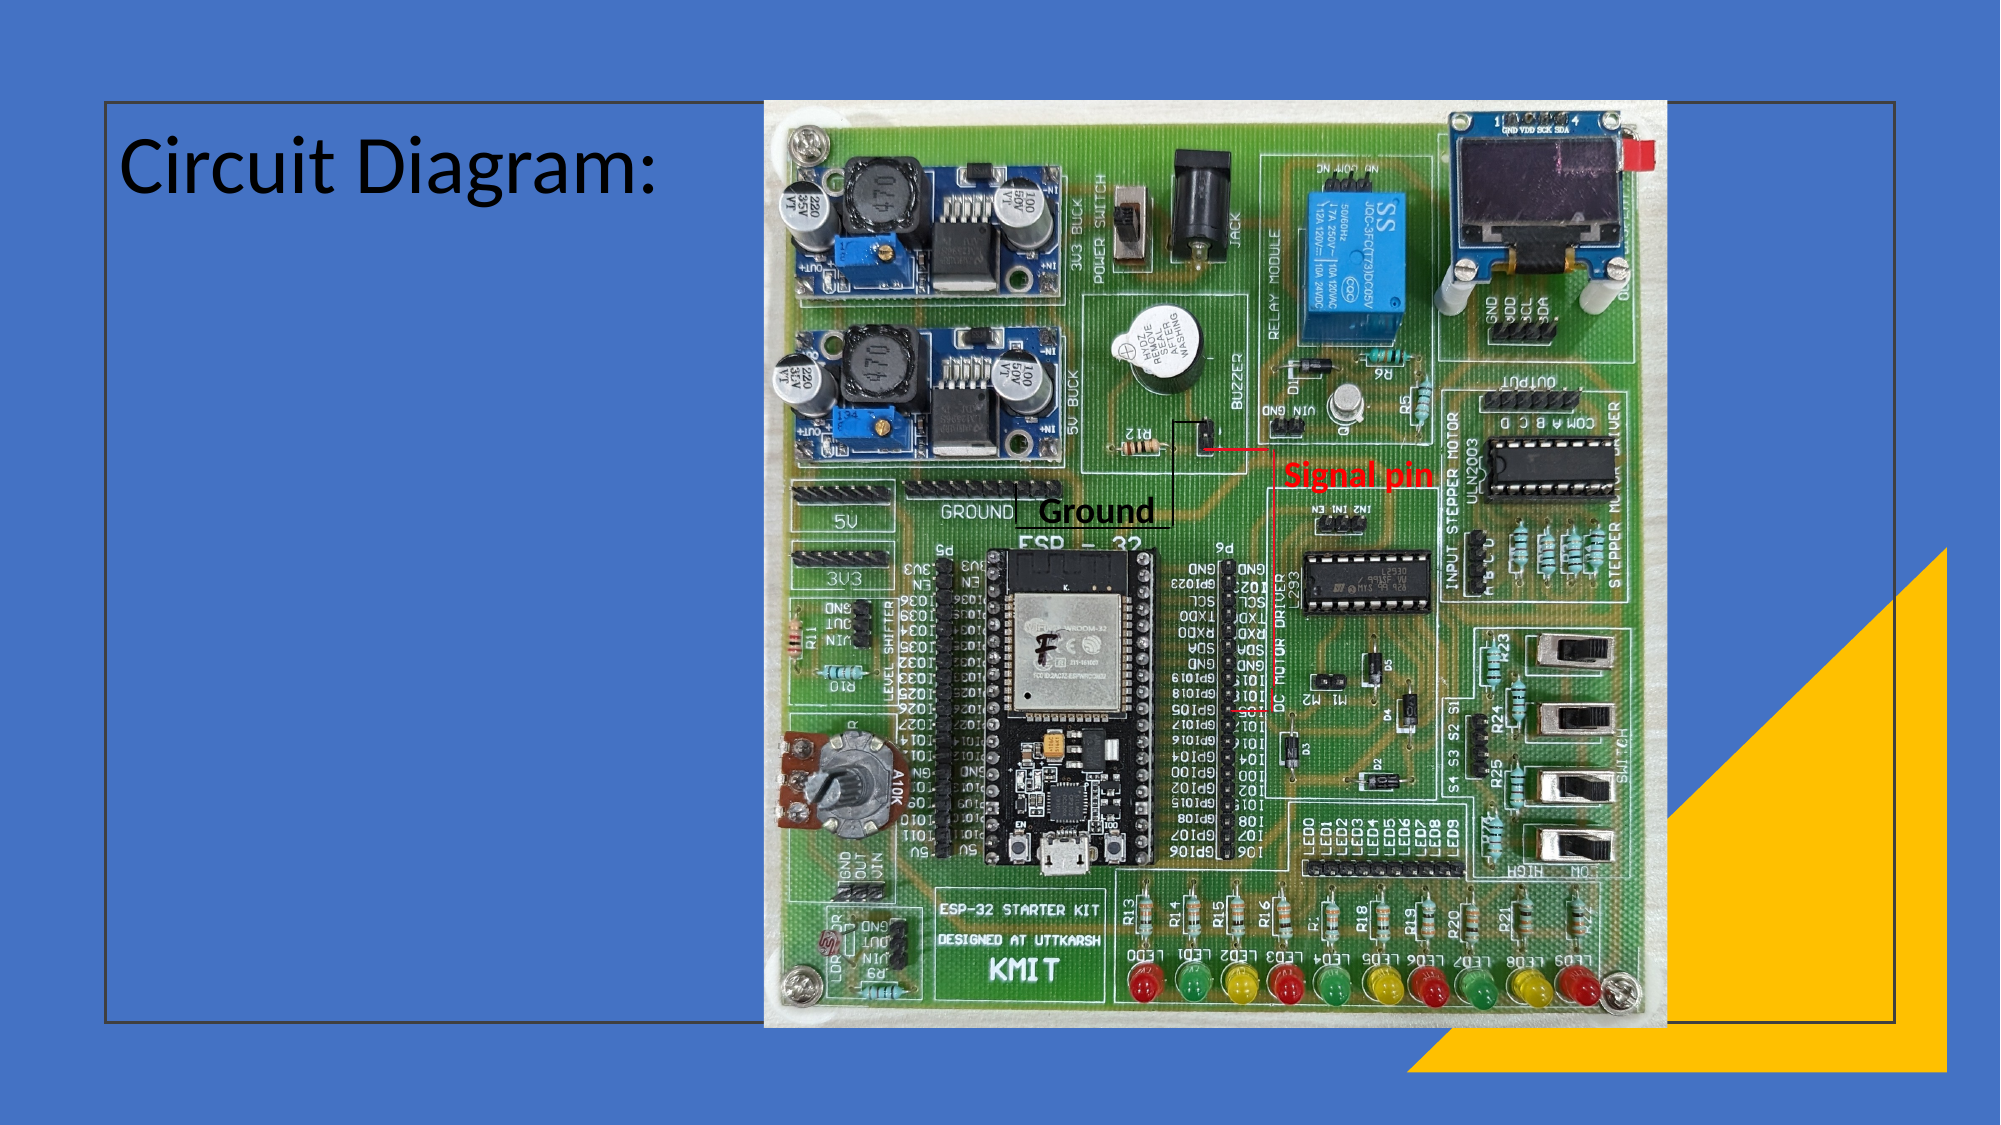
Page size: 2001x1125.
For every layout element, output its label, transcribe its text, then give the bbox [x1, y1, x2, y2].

text_box Signal pin [1268, 442, 1495, 504]
title Circuit Diagram: [104, 103, 687, 231]
picture [763, 100, 1668, 1028]
text_box Ground [1023, 479, 1190, 540]
text_box [0, 0, 2000, 1125]
text_box Ground [1023, 479, 1172, 527]
